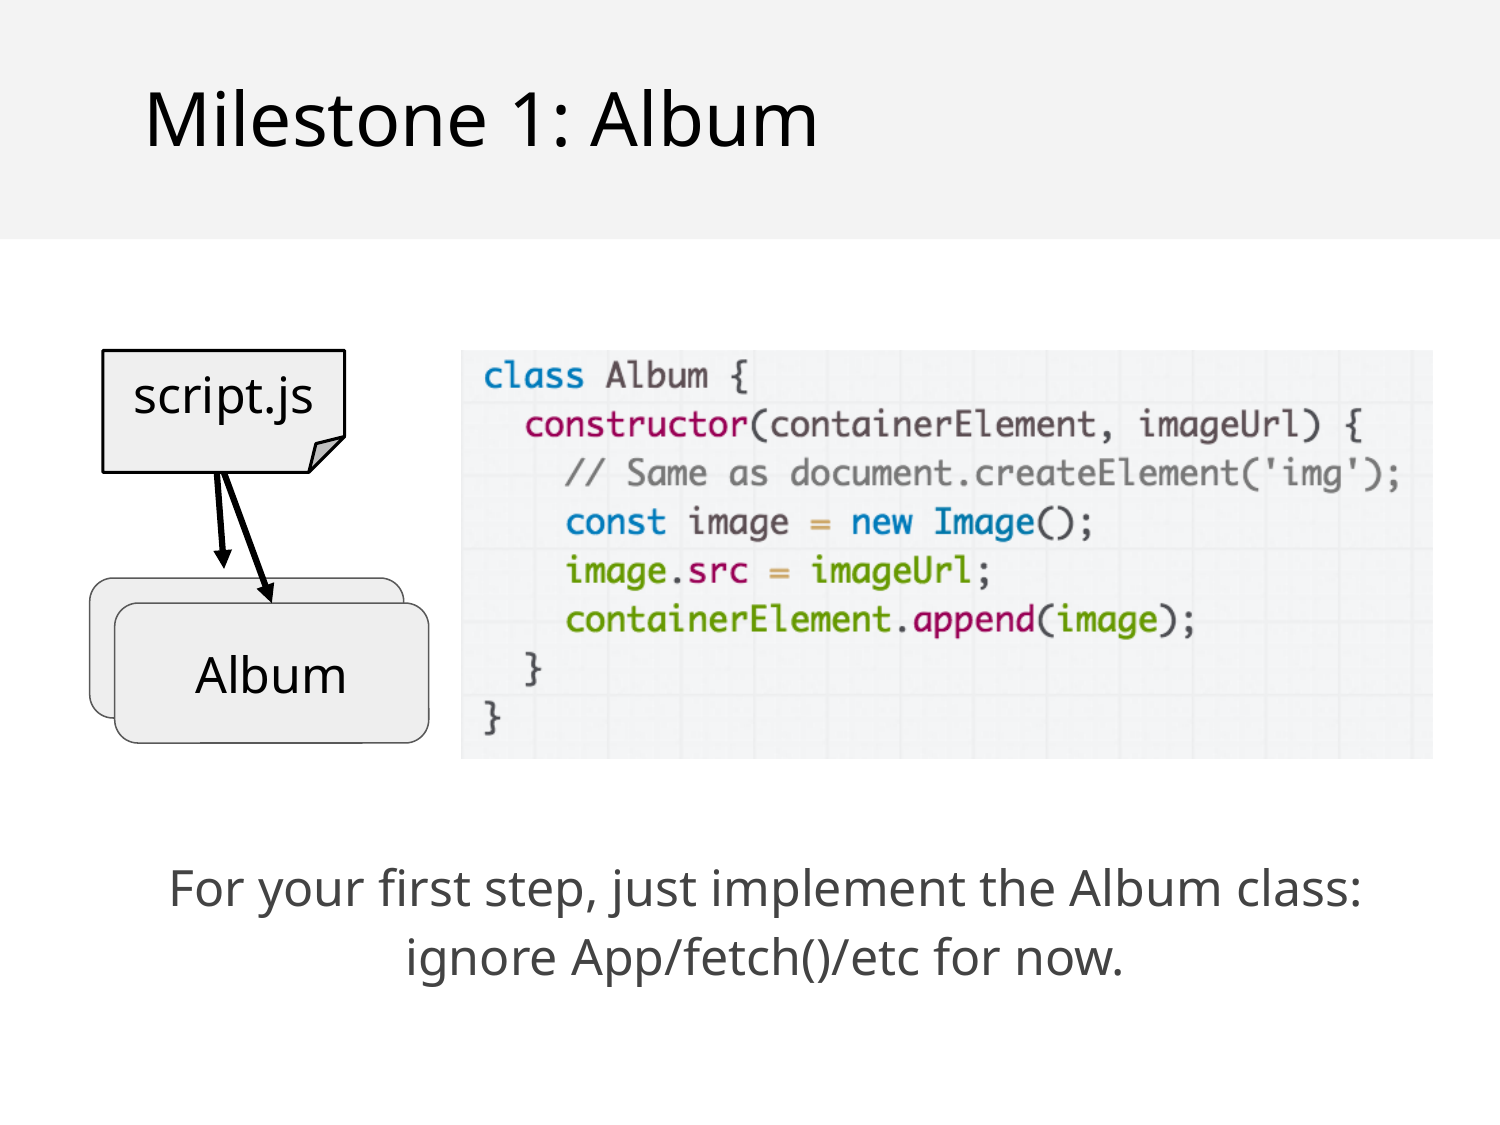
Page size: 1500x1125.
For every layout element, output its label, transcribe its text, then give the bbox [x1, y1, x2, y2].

text_box Album [267, 578, 404, 603]
picture [461, 350, 1433, 759]
text_box script.js [102, 350, 345, 473]
title Milestone 1: Album [128, 56, 1372, 183]
text_box Album [114, 603, 429, 744]
list For your first step, just implement the Album class: ignore App/fetch()/etc for now. [143, 832, 1388, 1050]
text_box Album [89, 578, 270, 718]
